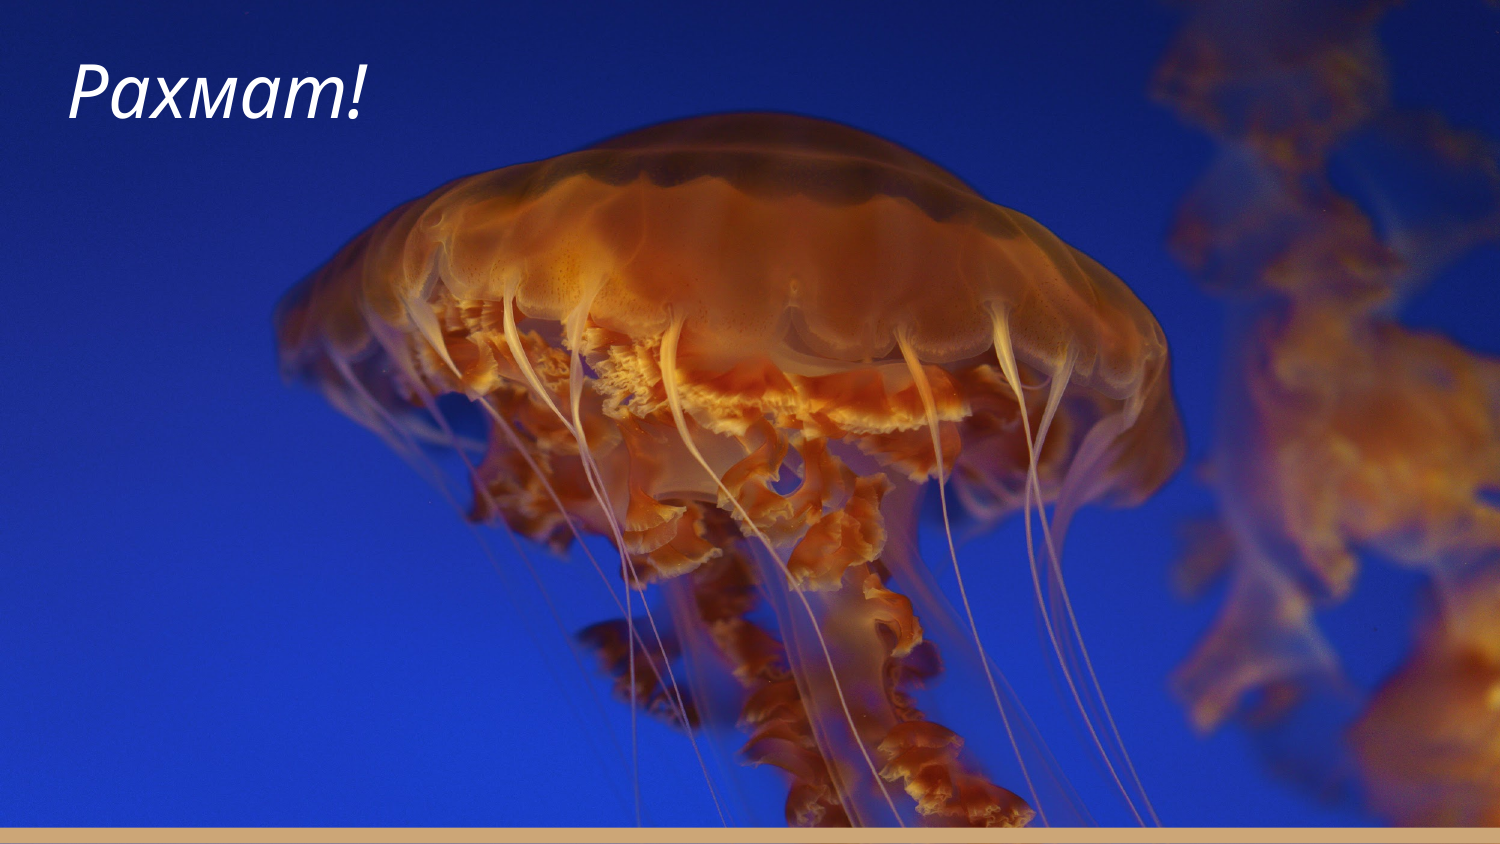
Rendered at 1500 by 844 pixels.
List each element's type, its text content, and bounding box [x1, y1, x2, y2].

picture [0, 0, 1500, 827]
title Рахмат! [51, 33, 1492, 145]
